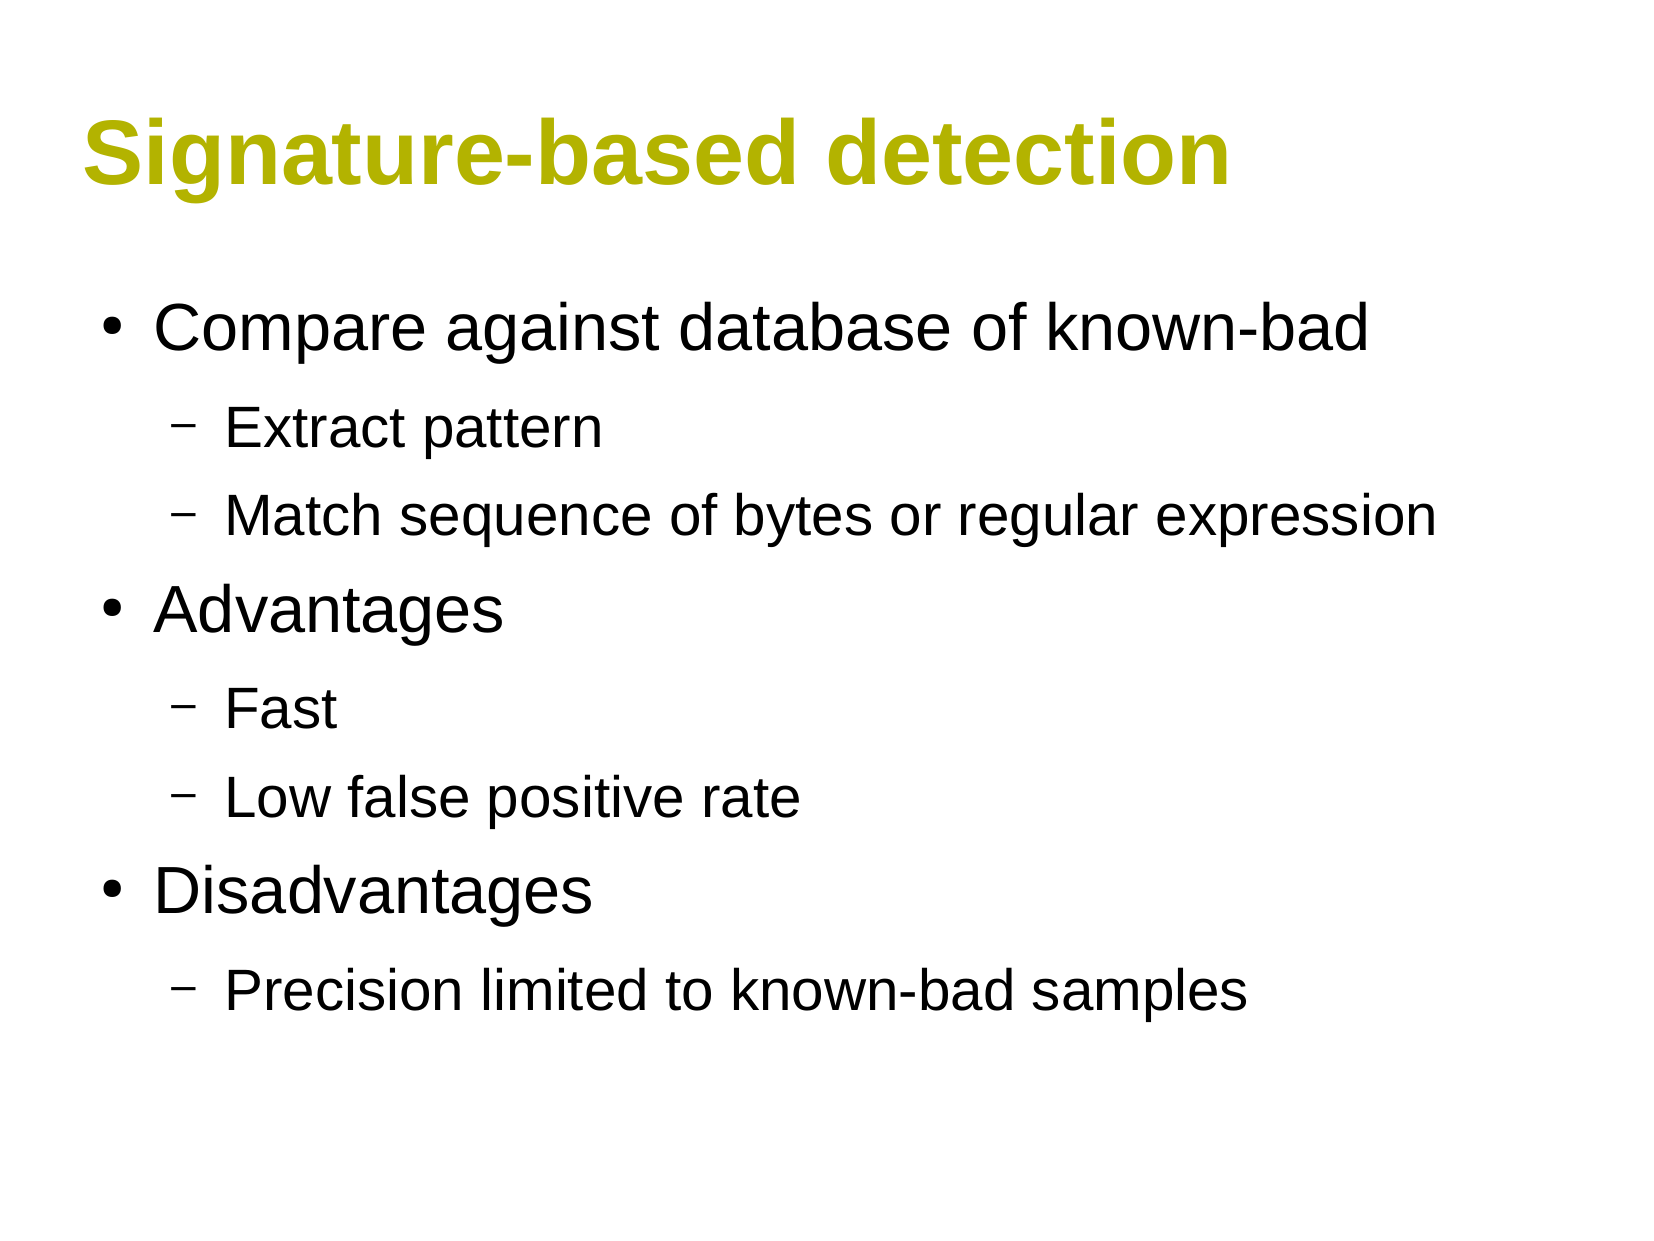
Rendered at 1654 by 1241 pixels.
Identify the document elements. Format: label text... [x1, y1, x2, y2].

title Signature-based detection [82, 49, 1571, 257]
list Compare against database of known-bad Extract pattern Match sequence of bytes or regular expression Advantages Fast Low false positive rate Disadvantages Precision limited to known-bad samples [82, 290, 1571, 1081]
